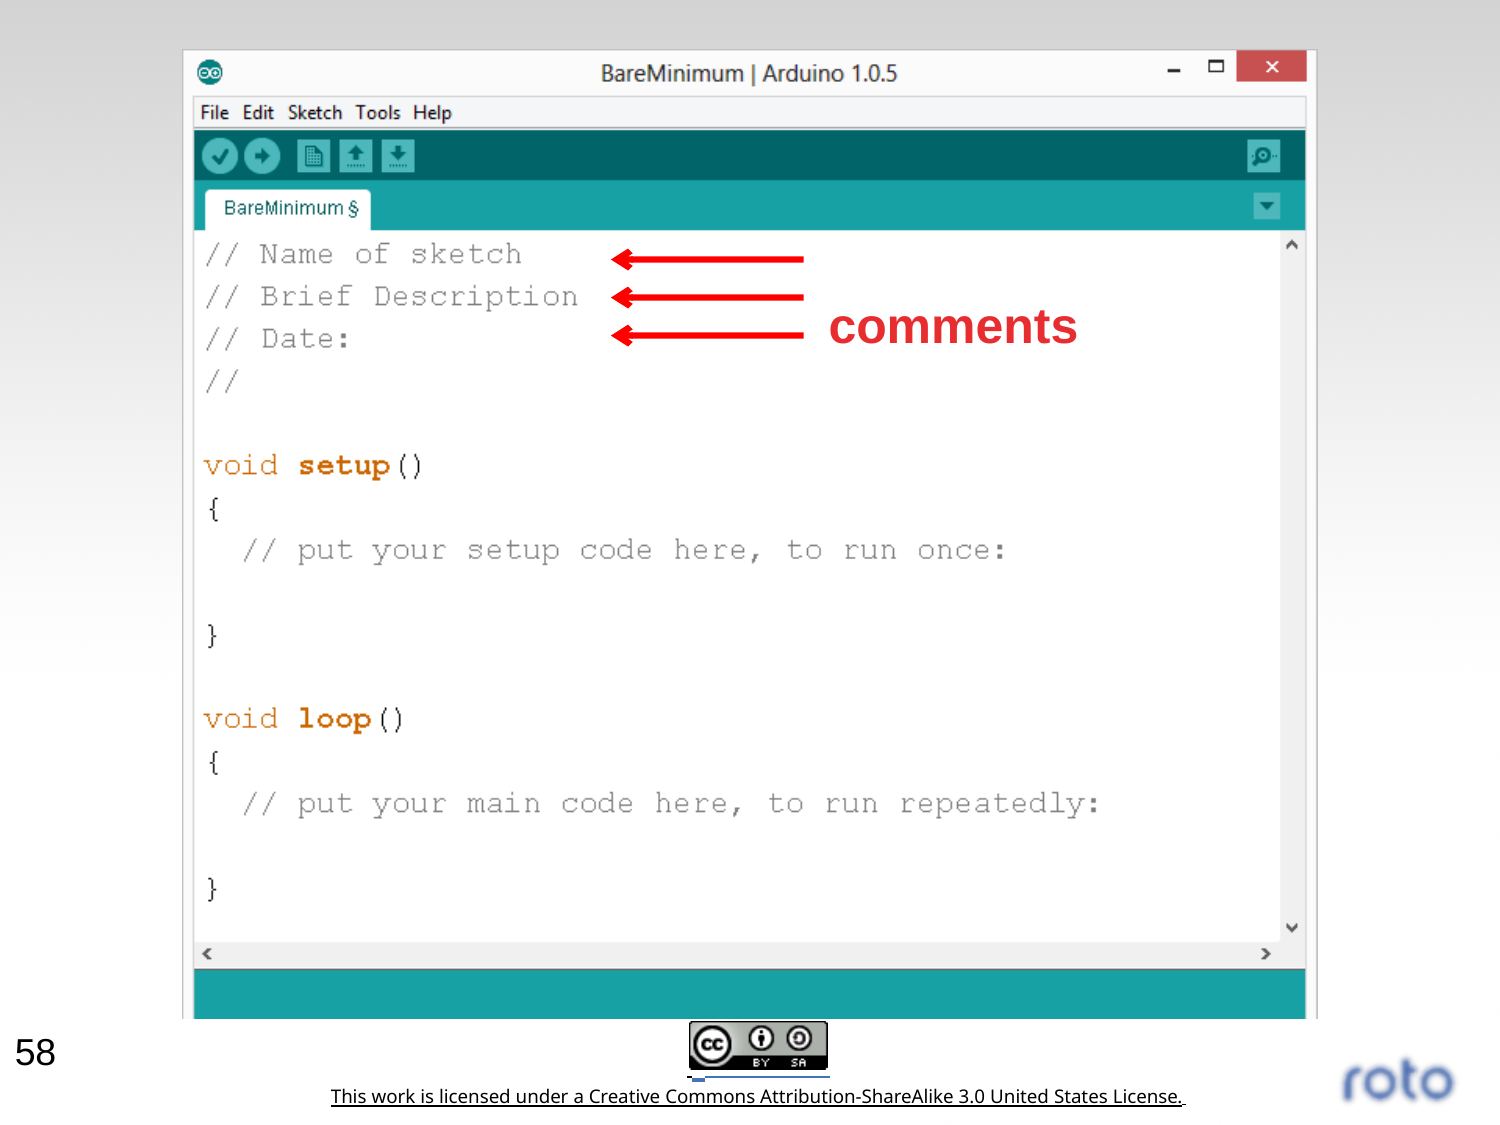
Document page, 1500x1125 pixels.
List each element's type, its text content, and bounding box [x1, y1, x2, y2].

text_box comments [755, 286, 1152, 362]
picture [0, 0, 1500, 1125]
